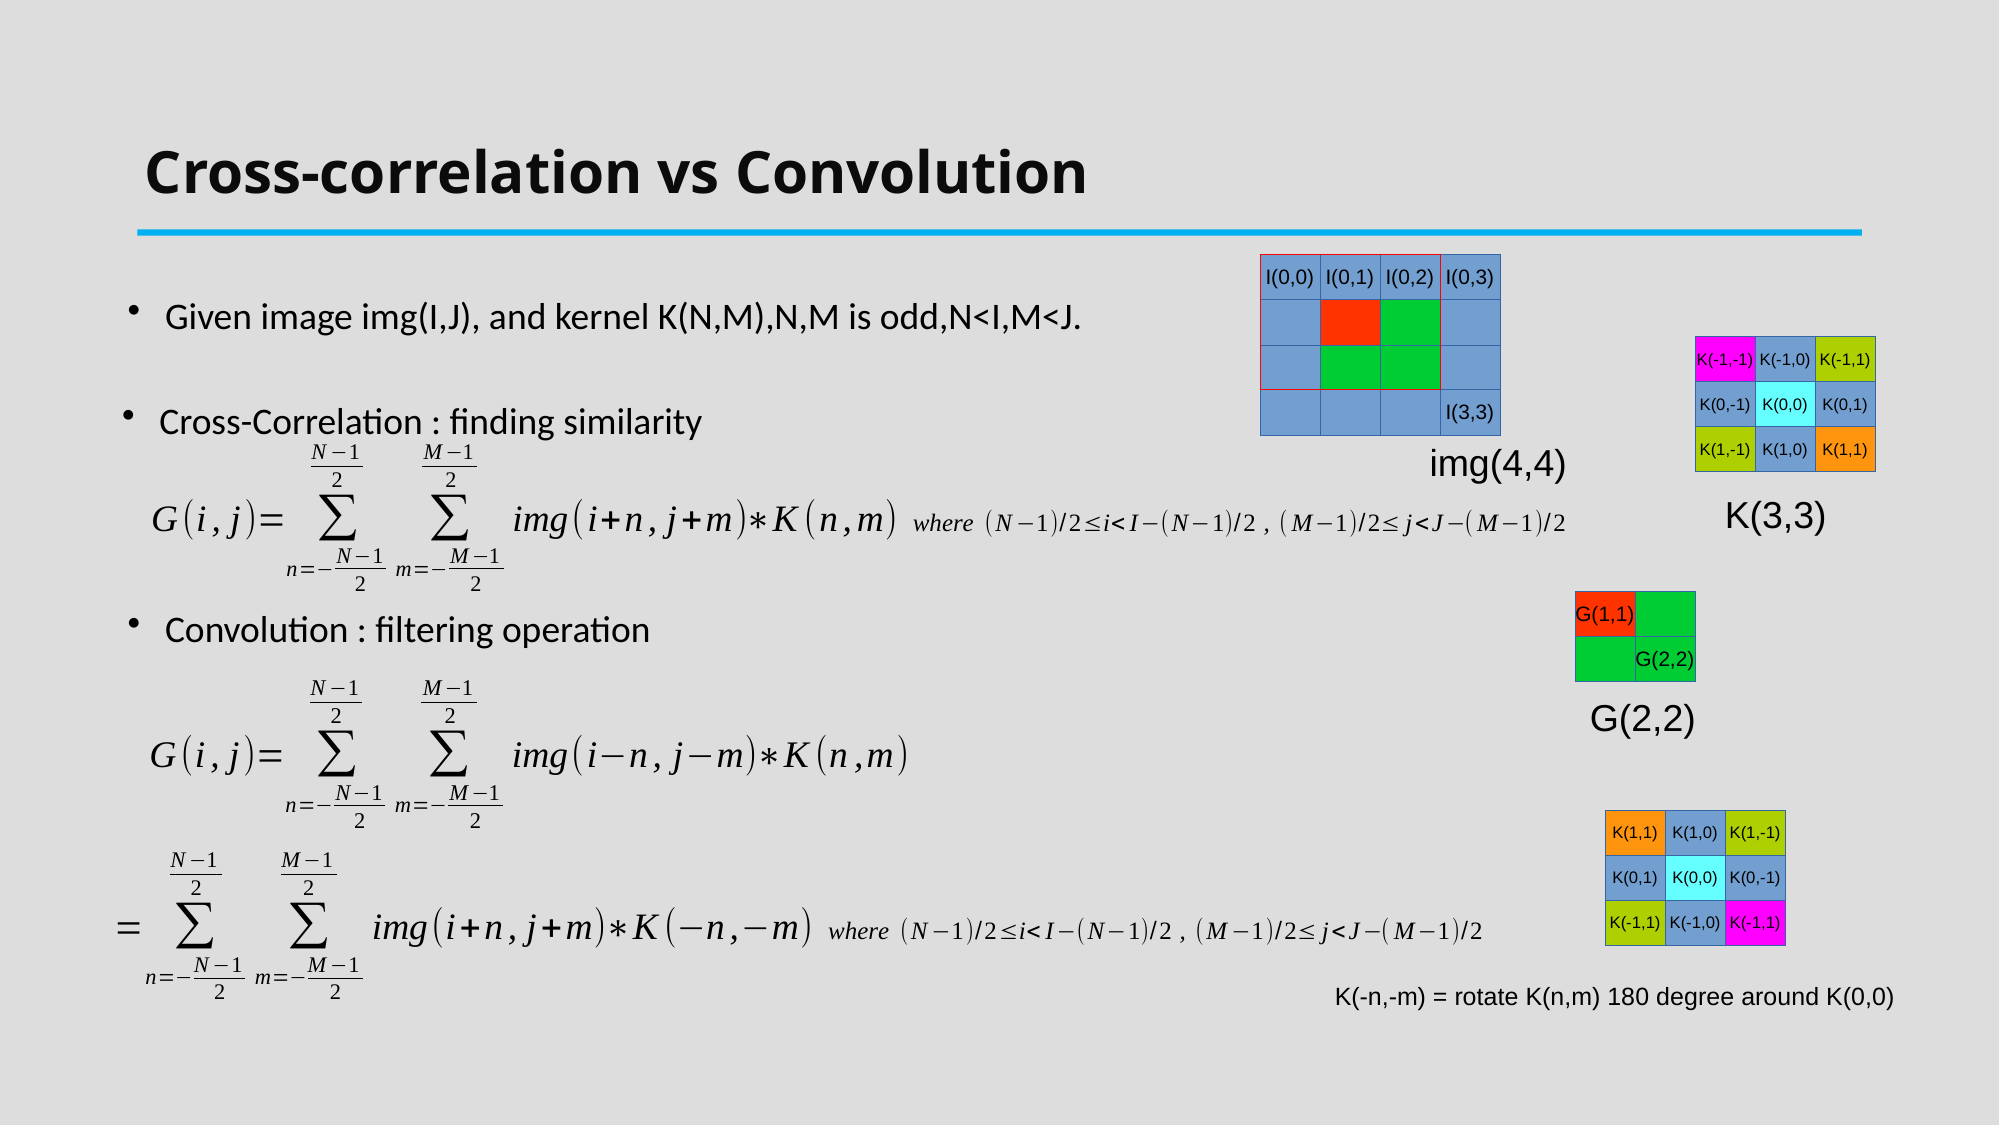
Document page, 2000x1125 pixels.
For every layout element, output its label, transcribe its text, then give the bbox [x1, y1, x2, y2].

text_box [1261, 299, 1440, 389]
text_box K(1,0) [1665, 810, 1726, 855]
text_box G(1,1) [1575, 591, 1636, 636]
text_box I(0,1) [1320, 255, 1381, 299]
text_box K(3,3) [1710, 486, 1891, 547]
text_box K(1,-1) [1726, 810, 1786, 855]
text_box Cross-Correlation : finding similarity [114, 389, 1139, 540]
text_box I(3,3) [1441, 389, 1501, 435]
text_box K(0,-1) [1695, 381, 1755, 426]
title Cross-correlation vs Convolution [137, 108, 1862, 229]
text_box K(-1,1) [1726, 900, 1786, 946]
text_box [1441, 299, 1501, 389]
text_box I(0,0) [1261, 255, 1320, 299]
text_box K(1,-1) [1695, 426, 1755, 472]
text_box K(1,0) [1755, 426, 1816, 472]
text_box K(1,1) [1605, 810, 1665, 855]
text_box G(2,2) [1636, 636, 1696, 682]
text_box K(-1,-1) [1695, 336, 1755, 381]
text_box img(4,4) [1414, 435, 1595, 496]
text_box K(-1,1) [1816, 336, 1876, 381]
text_box K(1,1) [1816, 426, 1876, 472]
text_box K(0,-1) [1726, 855, 1786, 900]
text_box K(-1,1) [1605, 900, 1665, 946]
chart [0, 675, 1489, 1006]
text_box Convolution : filtering operation [120, 597, 1145, 748]
text_box K(-1,0) [1755, 336, 1816, 381]
text_box G(2,2) [1575, 690, 1756, 751]
text_box I(0,2) [1381, 255, 1440, 299]
text_box Given image img(I,J), and kernel K(N,M),N,M is odd,N<I,M<J. [120, 284, 1145, 346]
text_box K(0,0) [1665, 855, 1726, 900]
text_box [1575, 591, 1696, 682]
chart [144, 439, 1572, 596]
text_box K(-1,0) [1665, 900, 1726, 946]
text_box K(-n,-m) = rotate K(n,m) 180 degree around K(0,0) [1320, 975, 1996, 1036]
text_box K(0,1) [1816, 381, 1876, 426]
text_box I(0,3) [1441, 254, 1501, 299]
text_box [1260, 390, 1441, 436]
text_box K(0,0) [1755, 381, 1816, 426]
text_box K(0,1) [1605, 855, 1665, 900]
